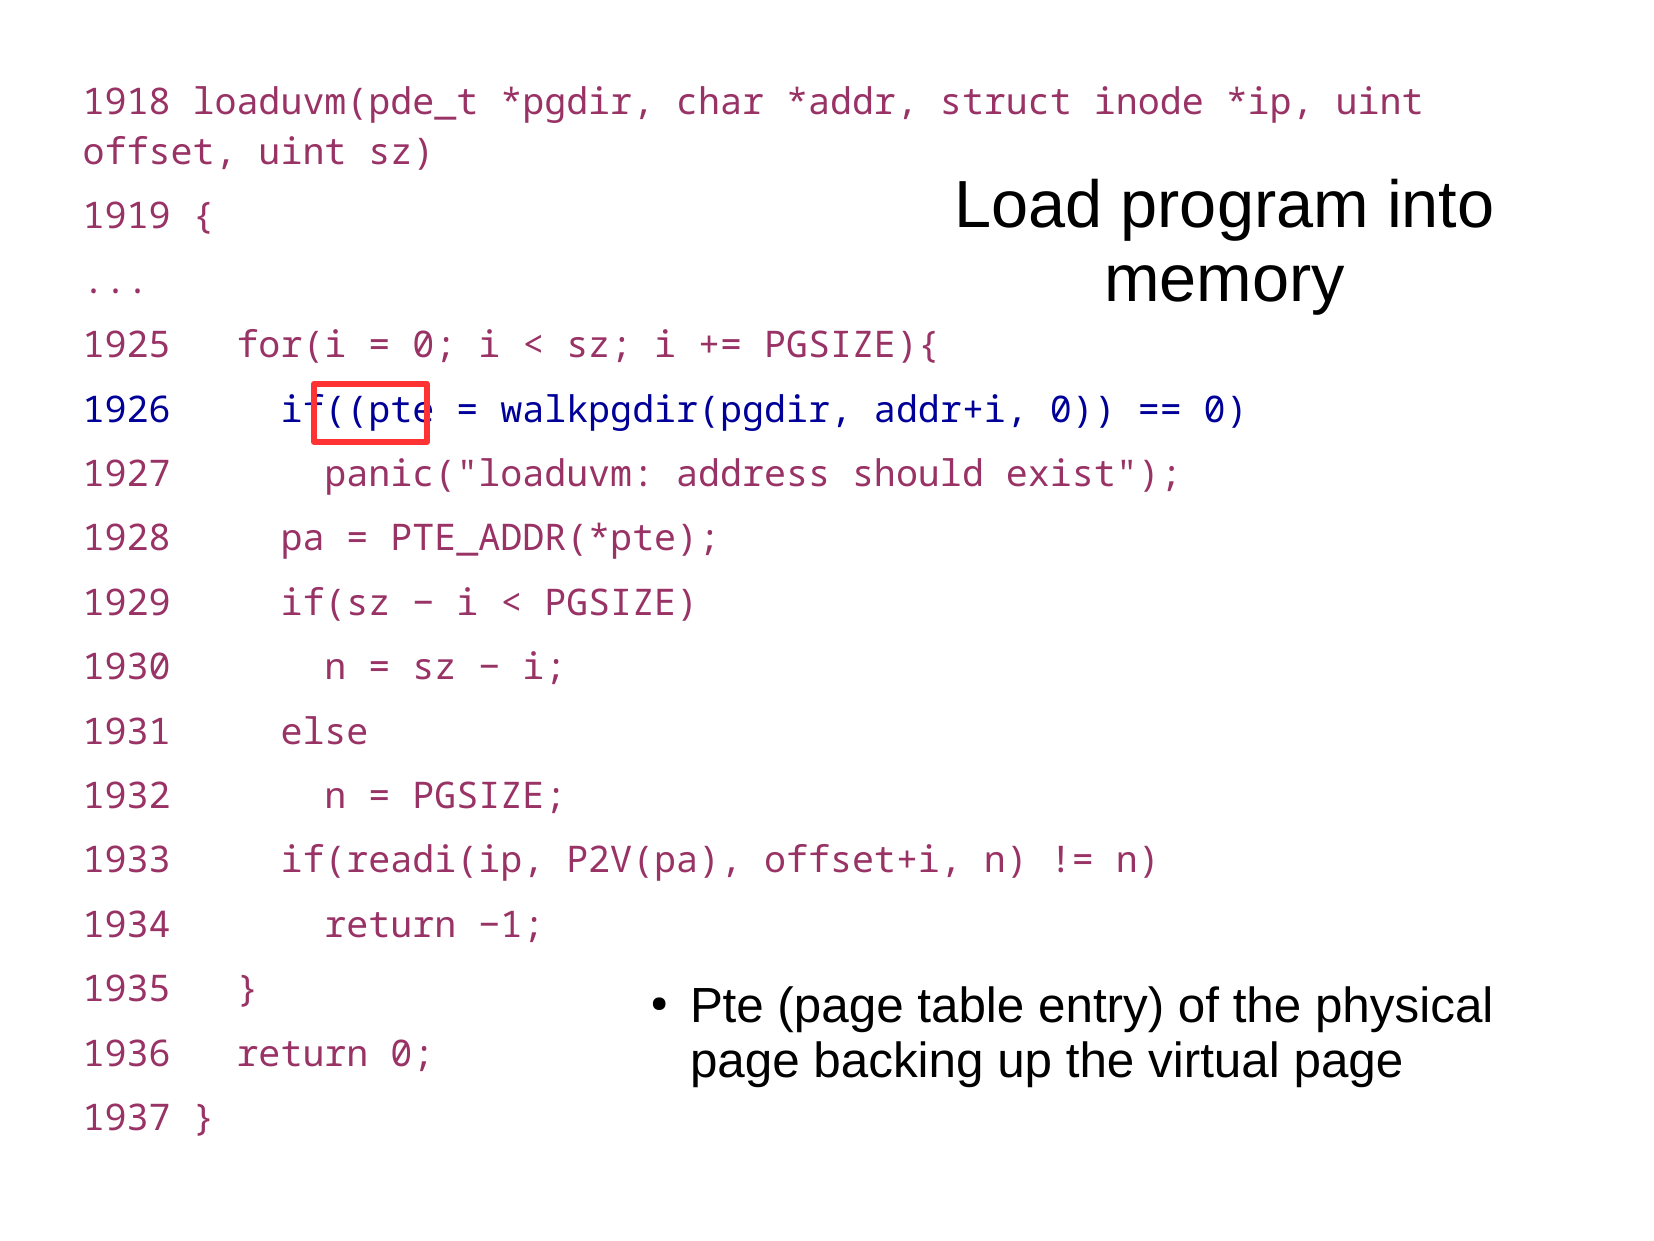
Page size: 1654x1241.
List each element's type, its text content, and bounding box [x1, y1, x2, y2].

list Pte (page table entry) of the physical page backing up the virtual page [637, 978, 1530, 1126]
list 1918 loaduvm(pde_t *pgdir, char *addr, struct inode *ip, uint offset, uint sz) 1919 { ... 1925 for(i = 0; i < sz; i += PGSIZE){ 1926 if((pte = walkpgdir(pgdir, addr+i, 0)) == 0) 1927 panic("loaduvm: address should exist"); 1928 pa = PTE_ADDR(*pte); 1929 if(sz − i < PGSIZE) 1930 n = sz − i; 1931 else 1932 n = PGSIZE; 1933 if(readi(ip, P2V(pa), offset+i, n) != n) 1934 return −1; 1935 } 1936 return 0; 1937 } [82, 75, 1571, 1163]
title Load program into memory [830, 137, 1619, 345]
